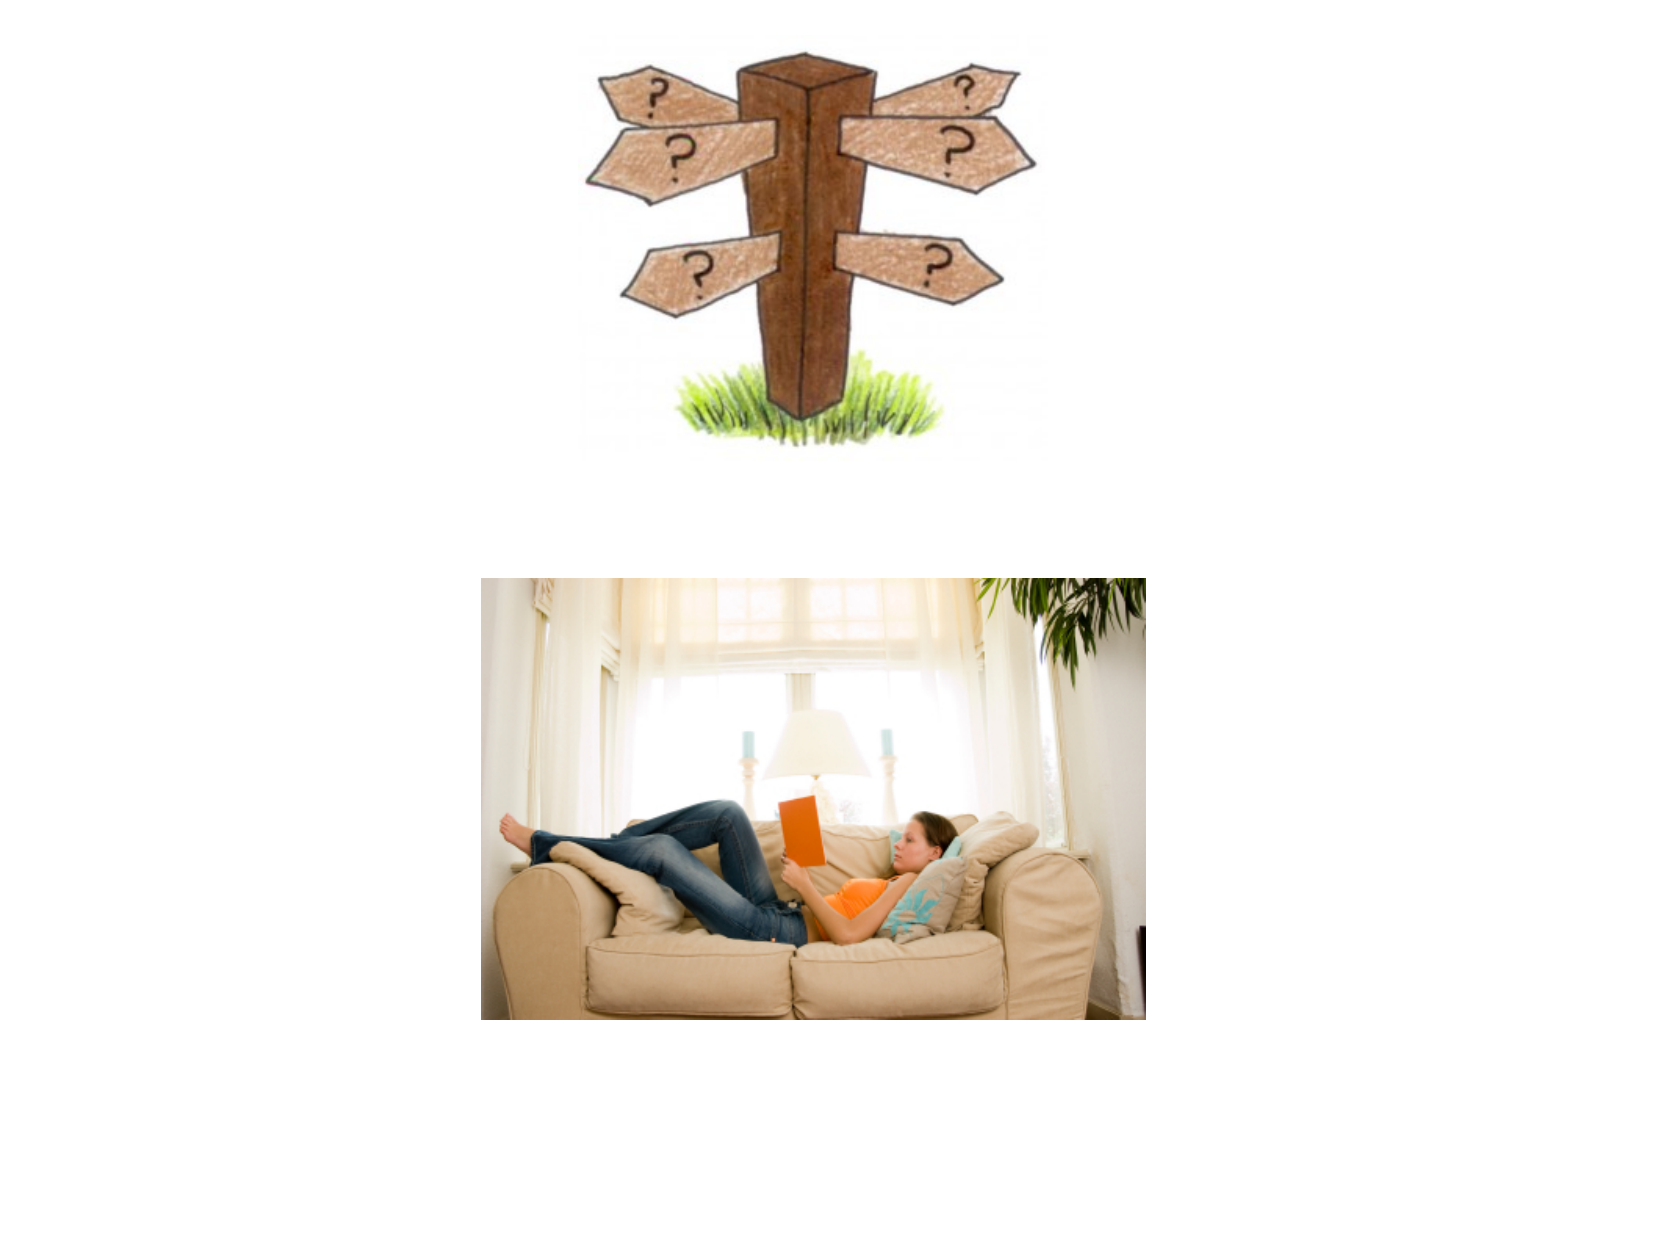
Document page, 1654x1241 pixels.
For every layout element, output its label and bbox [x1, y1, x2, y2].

picture [481, 578, 1146, 1020]
picture [578, 35, 1048, 461]
